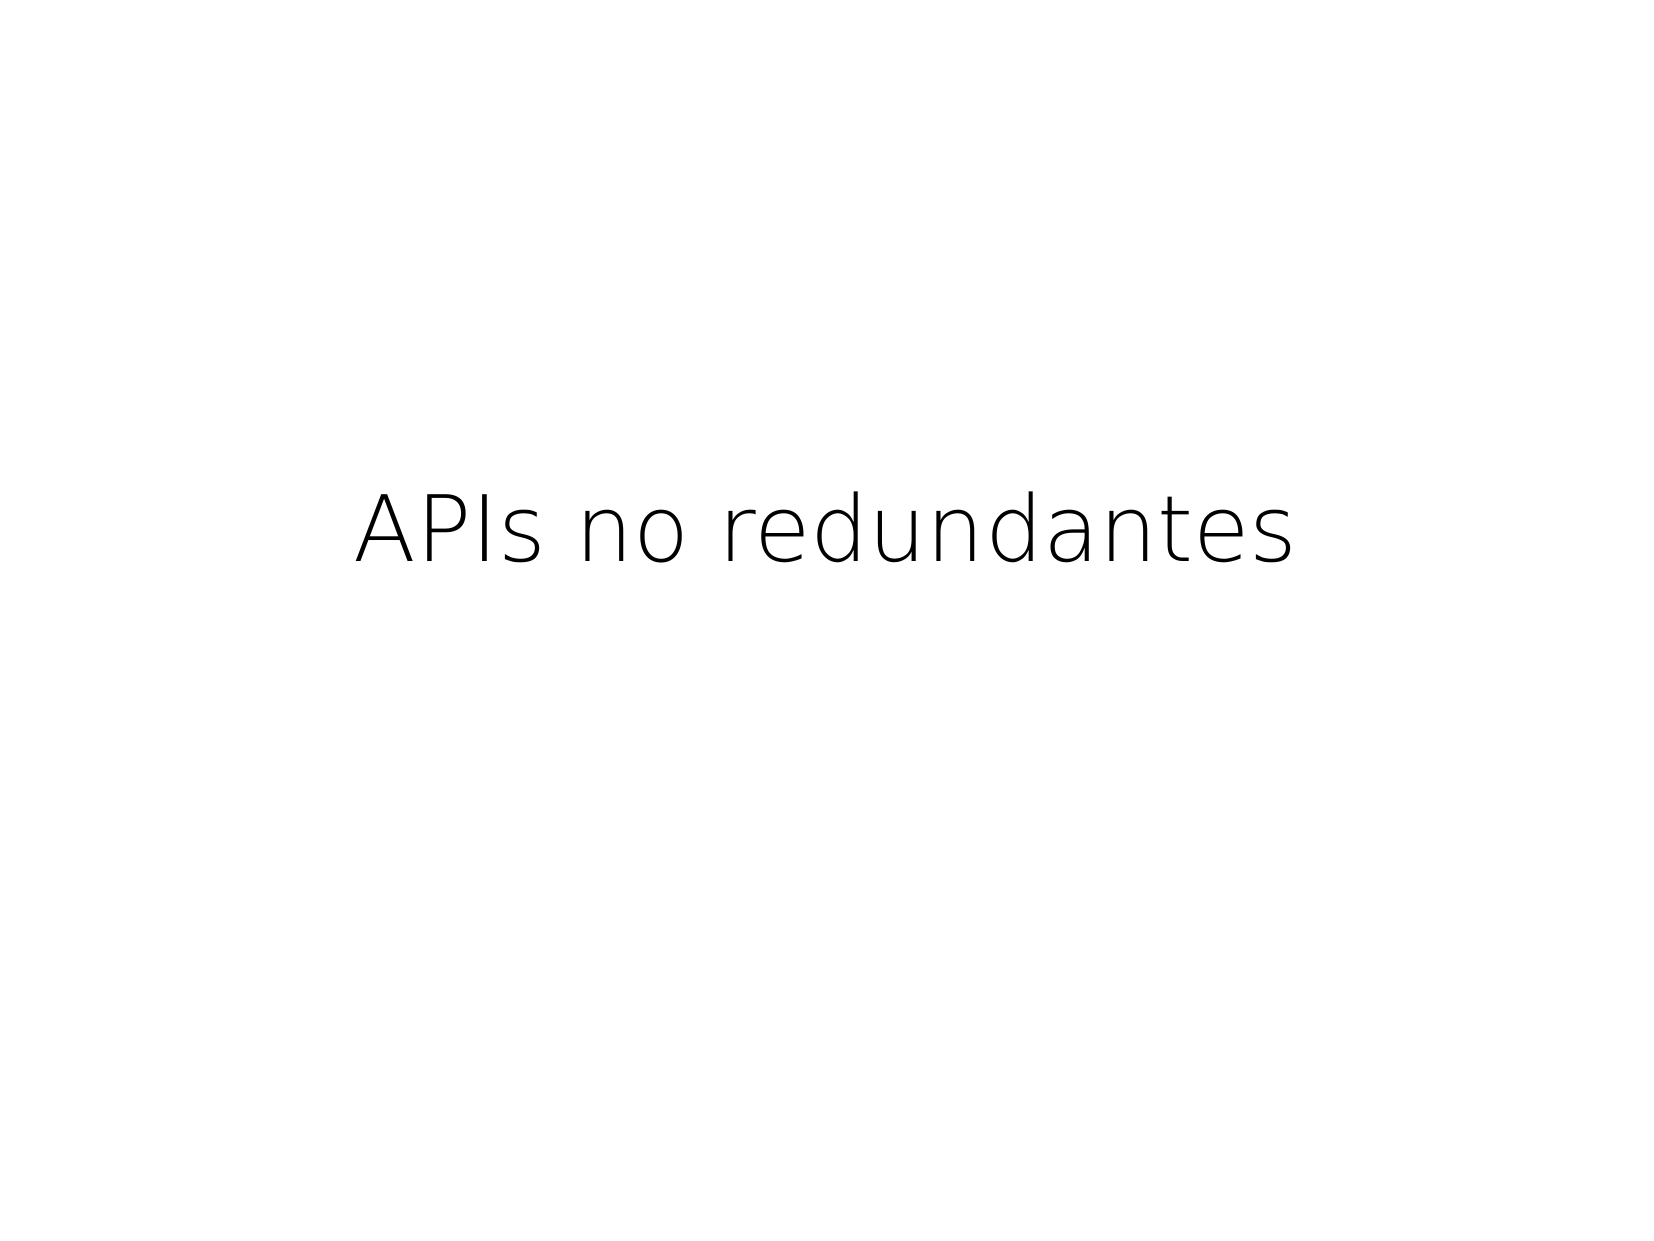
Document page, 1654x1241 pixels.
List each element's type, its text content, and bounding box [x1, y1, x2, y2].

subtitle APIs no redundantes [82, 49, 1571, 1010]
